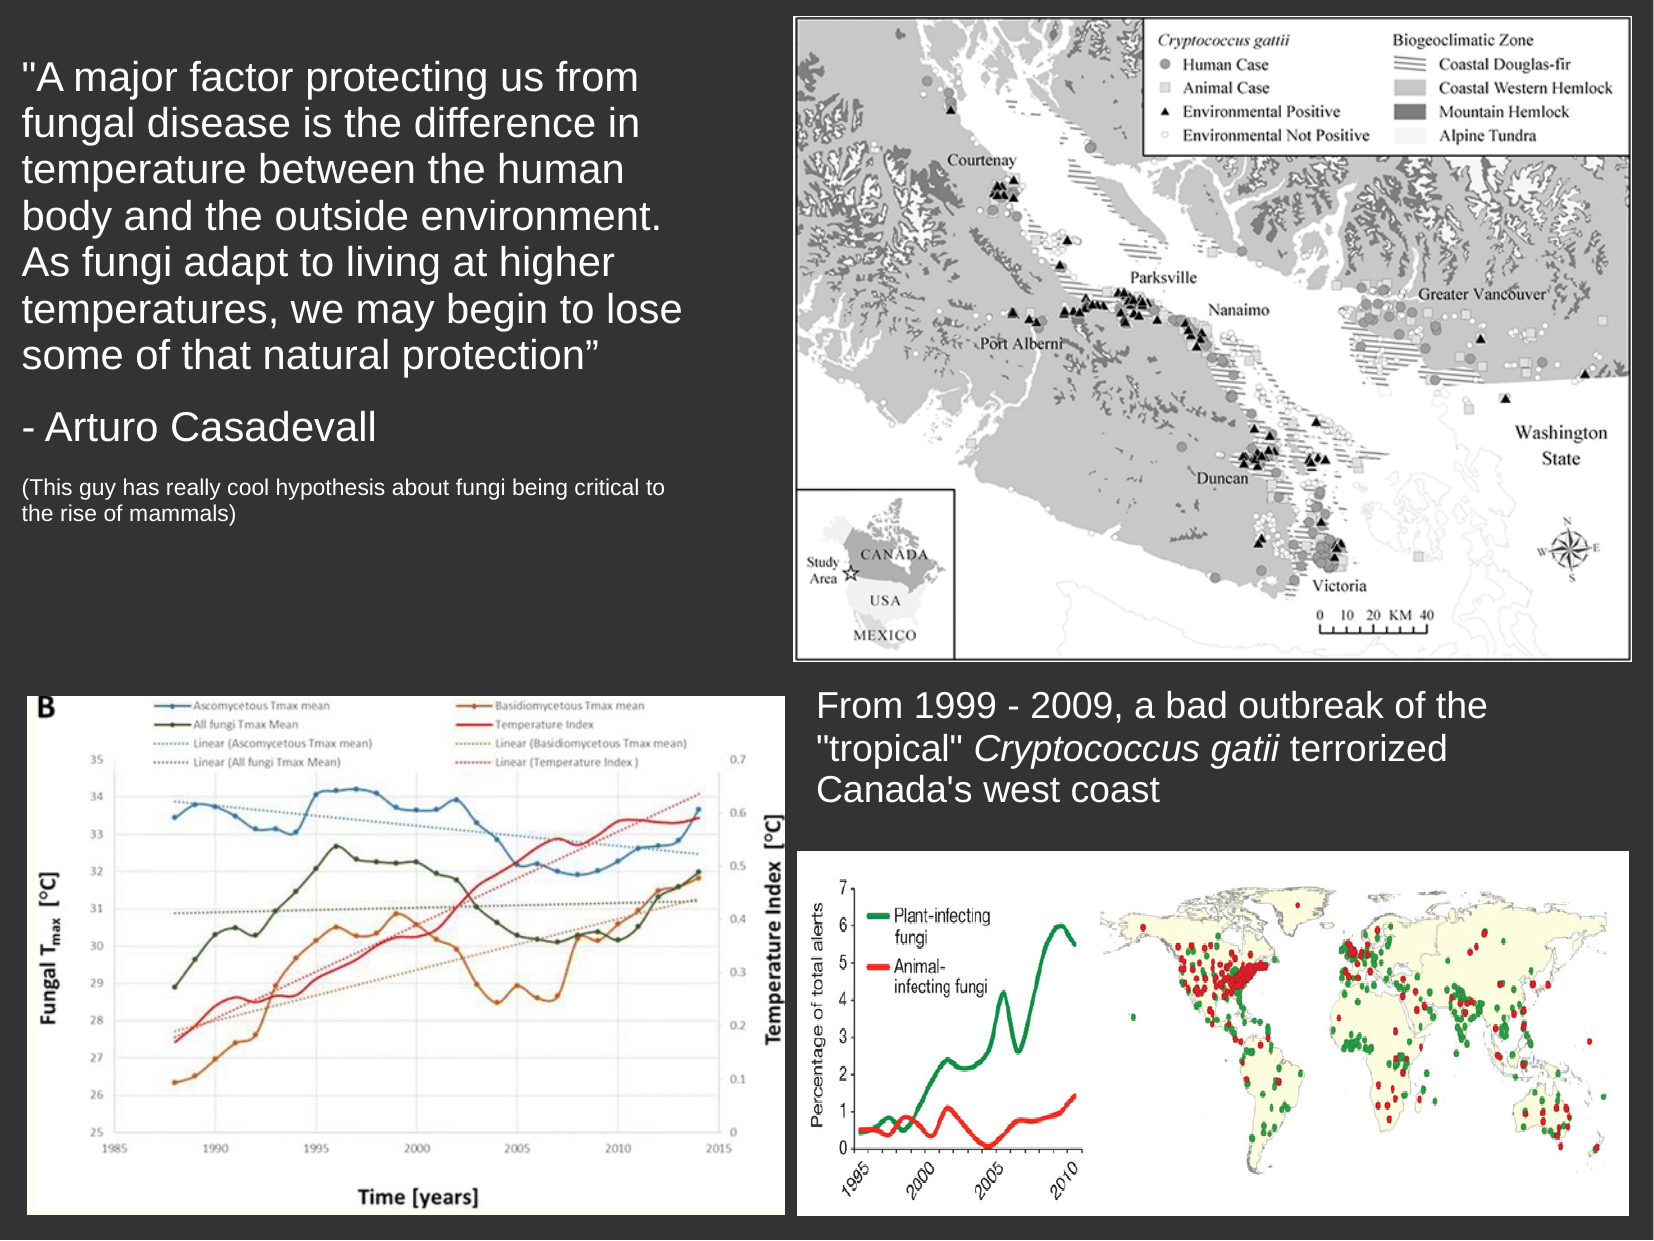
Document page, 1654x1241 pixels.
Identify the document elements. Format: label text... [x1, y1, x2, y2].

text_box From 1999 - 2009, a bad outbreak of the "tropical" Cryptococcus gatii terrorized Canada's west coast [801, 677, 1630, 819]
picture [797, 851, 1629, 1216]
picture [27, 696, 785, 1216]
text_box "A major factor protecting us from fungal disease is the difference in temperature between the human body and the outside environment. As fungi adapt to living at higher temperatures, we may begin to lose some of that natural protection” - Arturo Casadevall (This guy has really cool hypothesis about fungi being critical to the rise of mammals) [6, 45, 702, 605]
picture [793, 16, 1632, 662]
